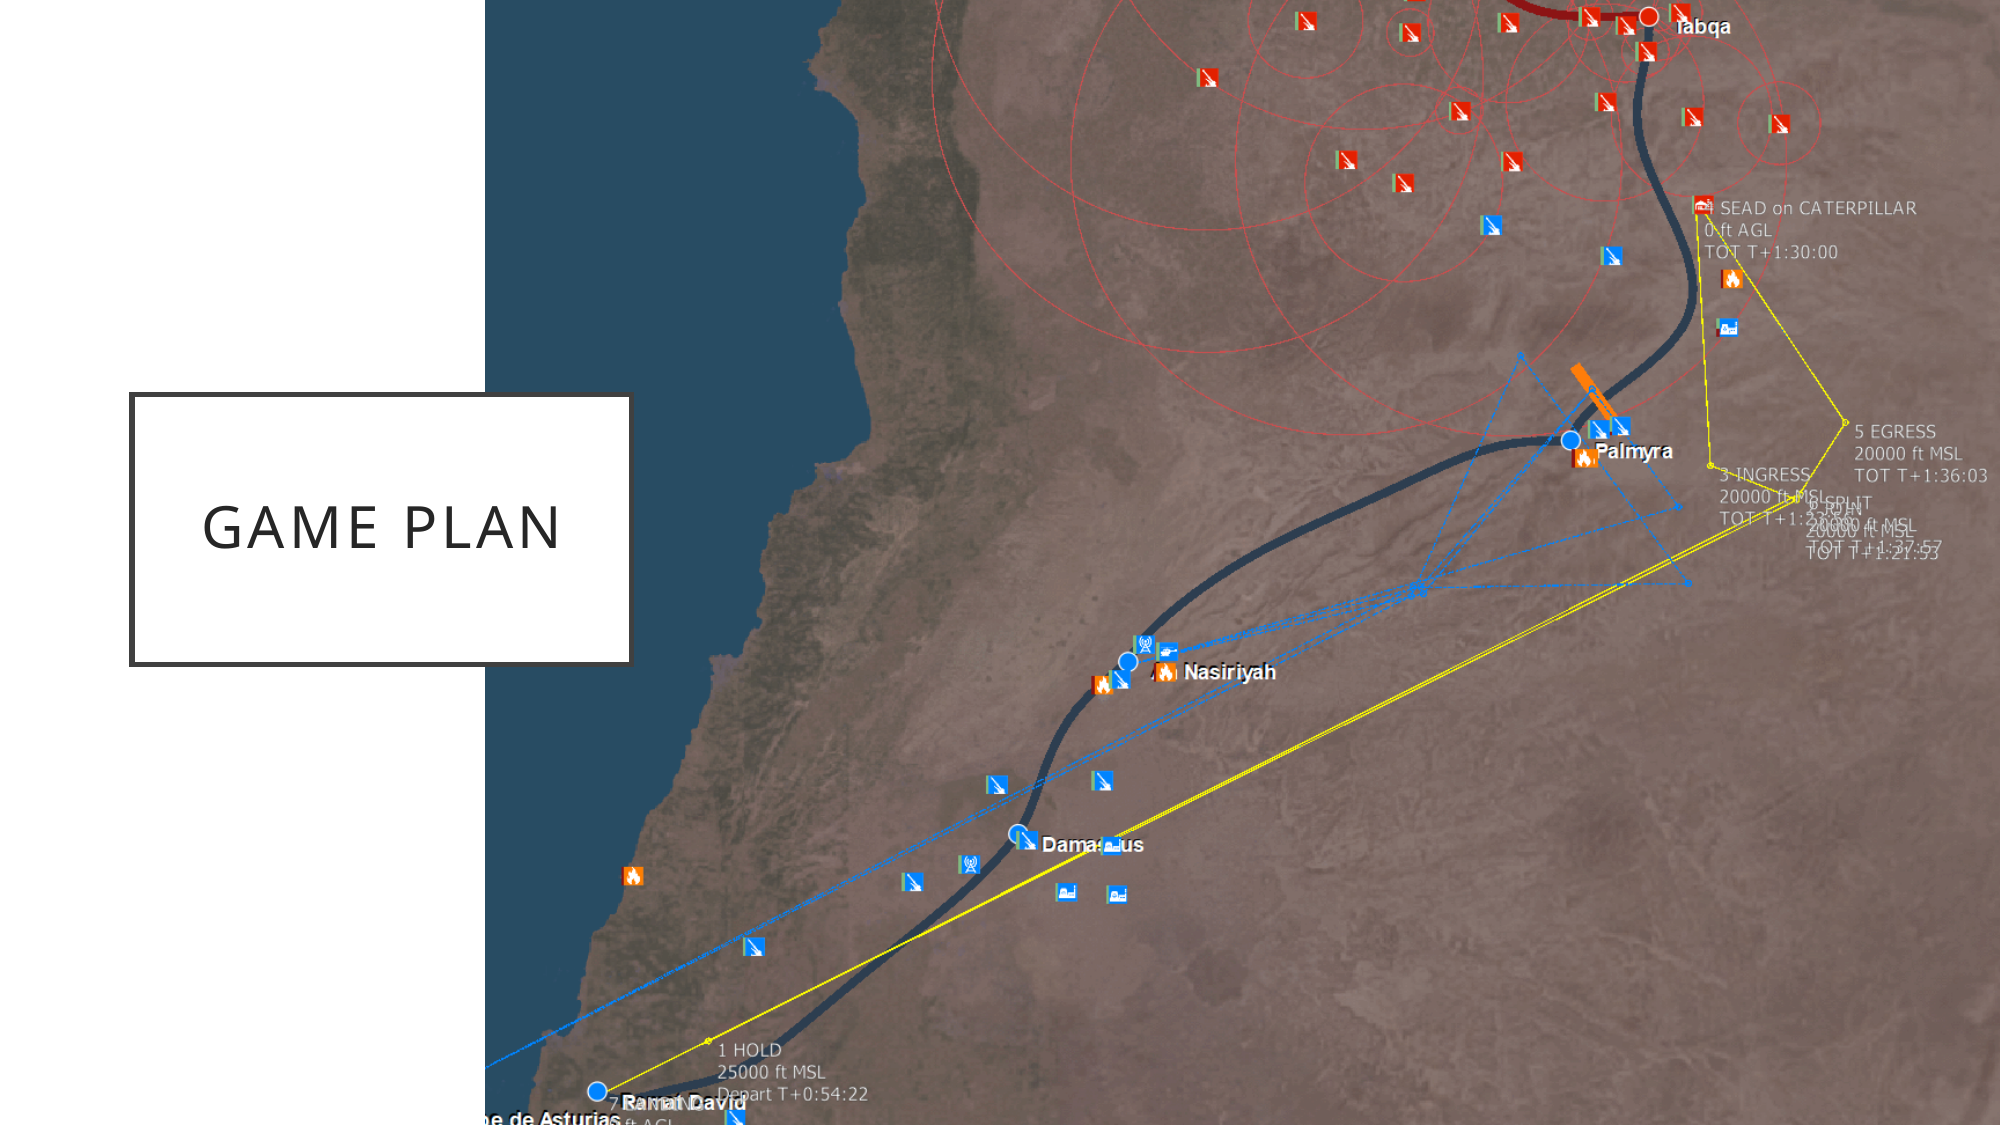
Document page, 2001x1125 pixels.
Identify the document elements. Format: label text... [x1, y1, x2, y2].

title GAME PLAN [131, 394, 632, 665]
picture [485, 0, 2000, 1125]
